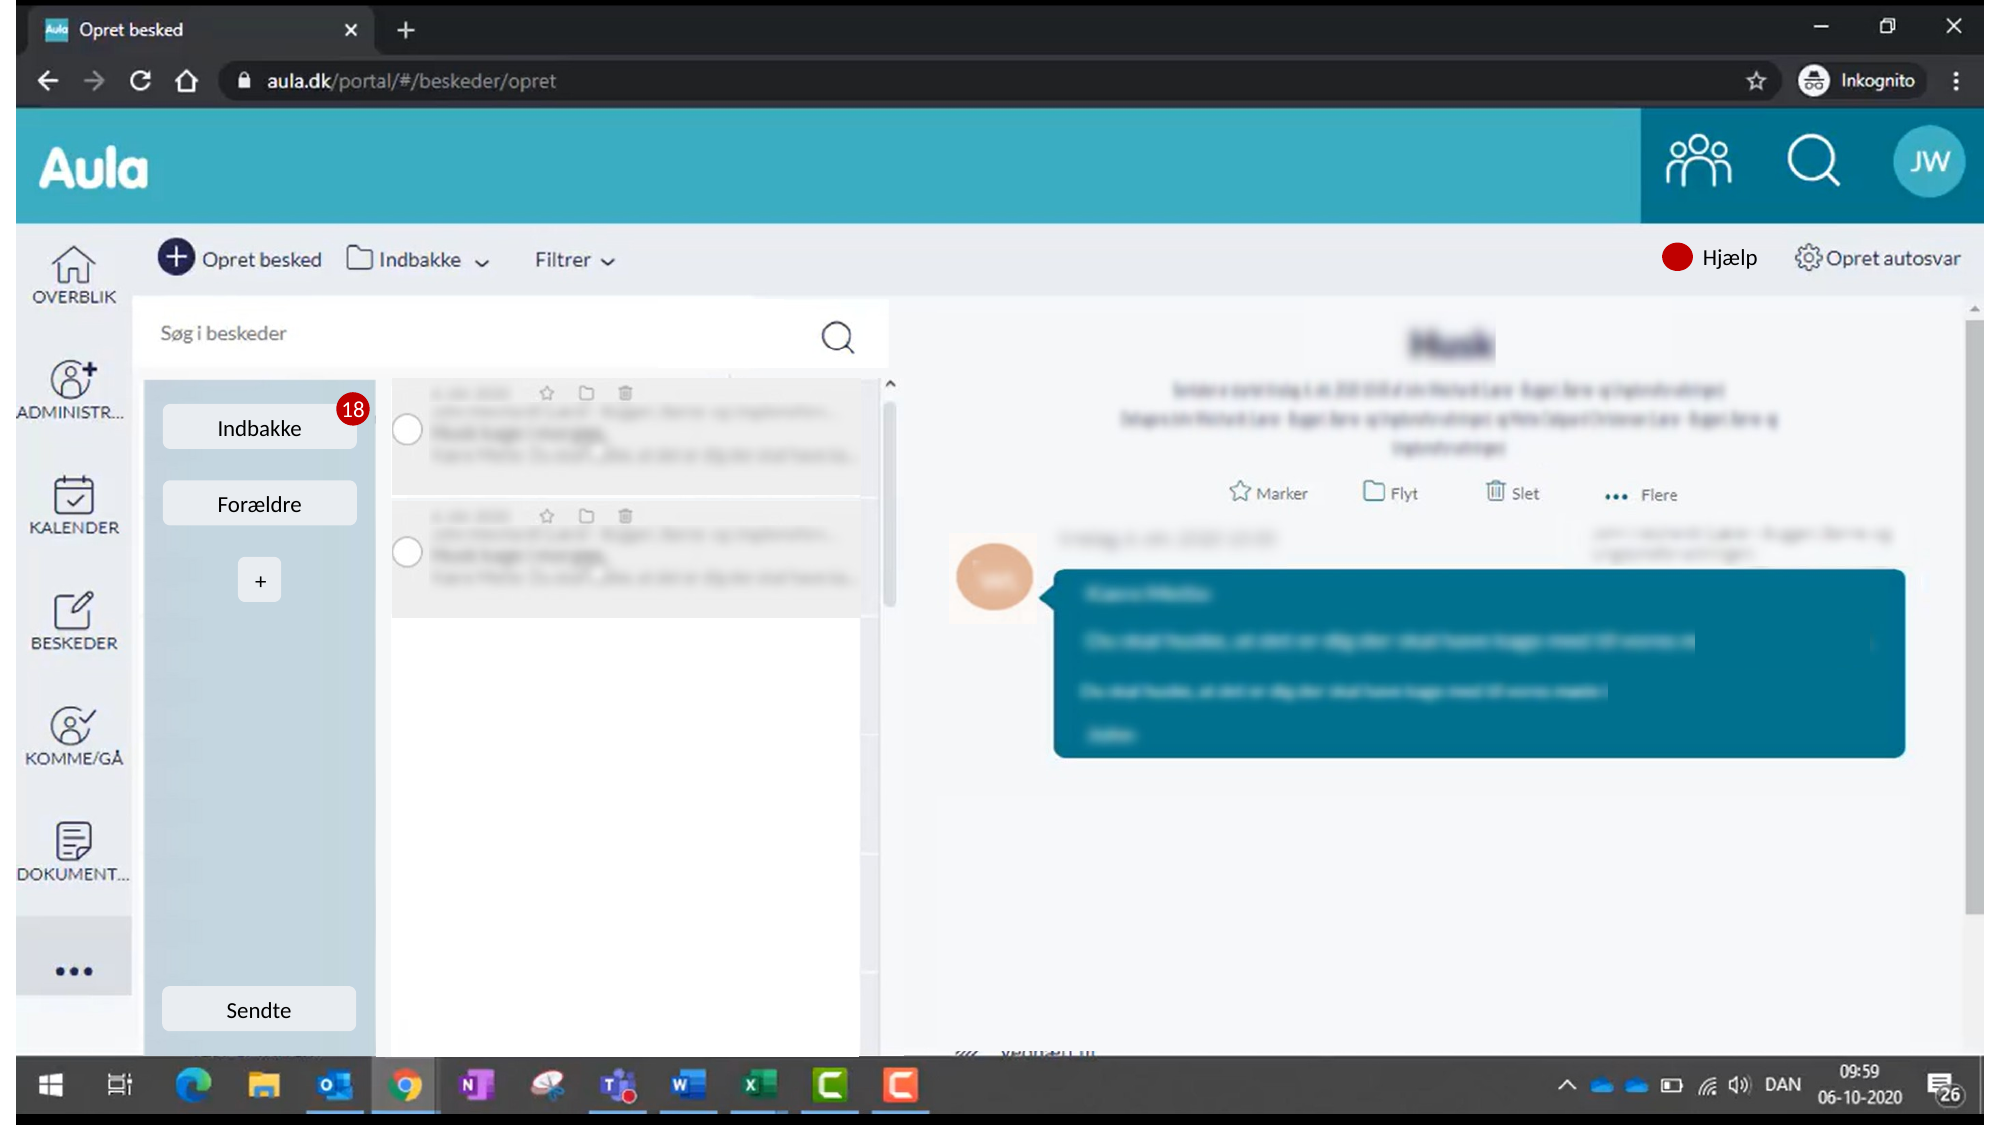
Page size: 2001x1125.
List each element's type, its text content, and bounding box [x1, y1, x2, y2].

text_box Indbakke [162, 403, 357, 449]
text_box [1662, 242, 1687, 271]
text_box + [237, 556, 282, 602]
text_box Sendte [162, 986, 357, 1032]
picture [1893, 126, 1965, 197]
text_box Hjælp [1687, 235, 1774, 279]
picture [16, 0, 1984, 1125]
text_box [391, 498, 860, 614]
picture [1785, 128, 1840, 186]
picture [1666, 131, 1732, 191]
text_box Forældre [162, 480, 357, 526]
text_box 18 [326, 387, 392, 431]
